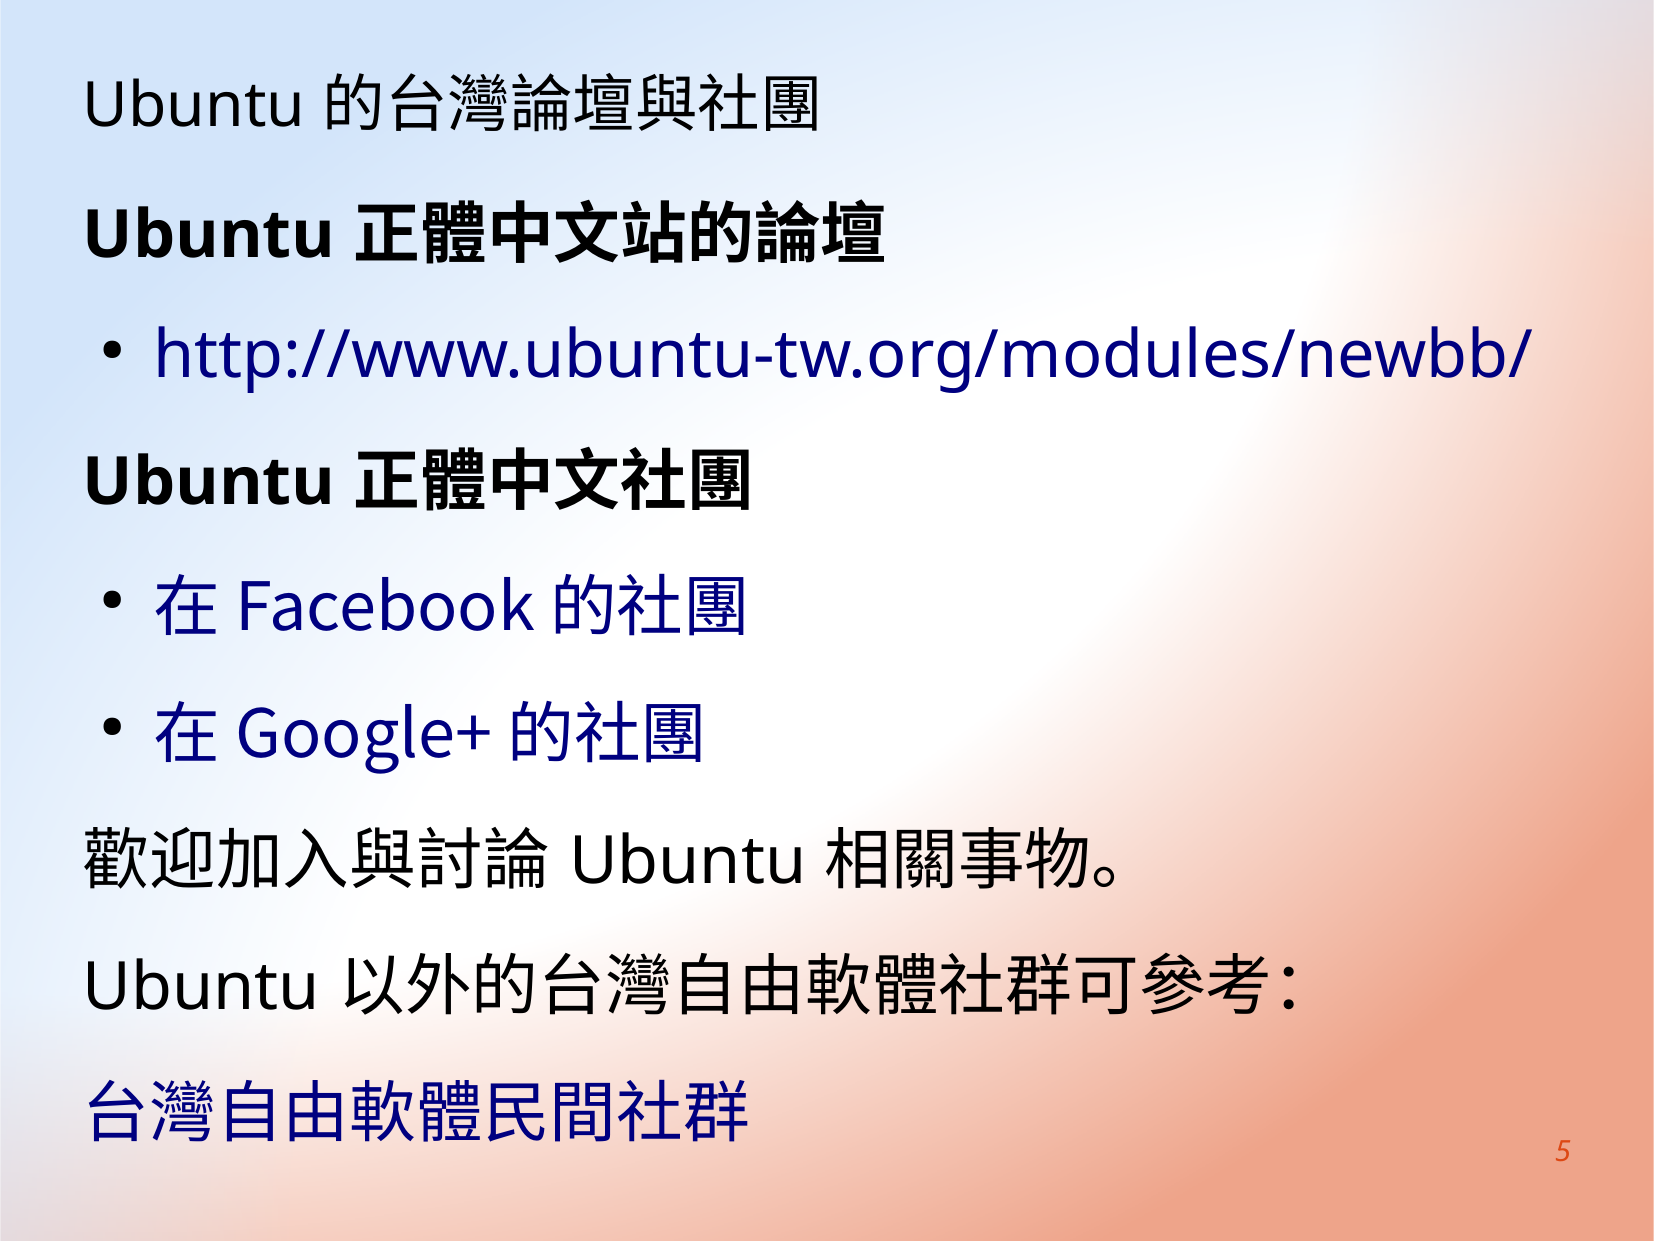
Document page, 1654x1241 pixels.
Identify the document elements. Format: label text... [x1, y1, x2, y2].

picture [0, 0, 1654, 1241]
title Ubuntu的台灣論壇與社團 [82, 49, 1571, 151]
list Ubuntu正體中文站的論壇 http://www.ubuntu-tw.org/modules/newbb/ Ubuntu正體中文社團 在 Facebook 的社團 在 Google+ 的社團 歡迎加入與討論Ubuntu相關事物。 Ubuntu以外的台灣自由軟體社群可參考： 台灣自由軟體民間社群 [82, 180, 1571, 1201]
